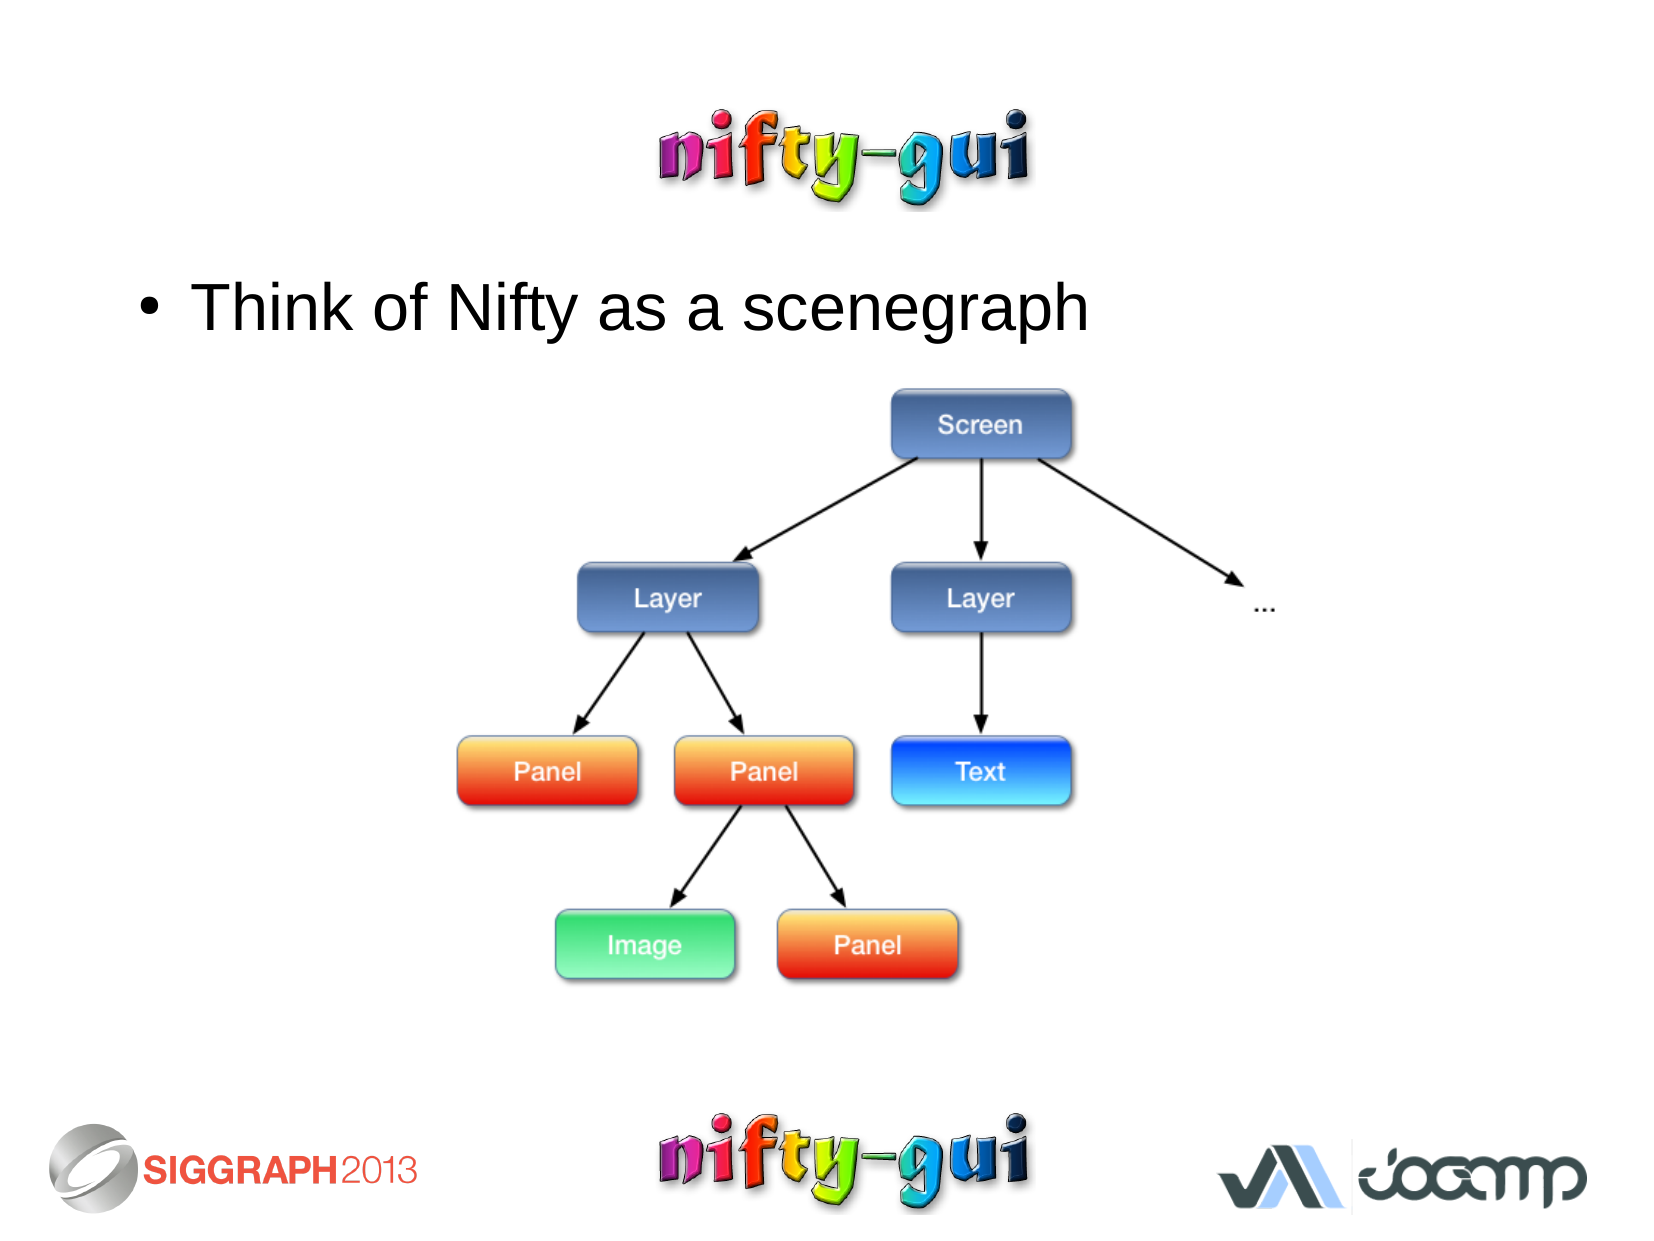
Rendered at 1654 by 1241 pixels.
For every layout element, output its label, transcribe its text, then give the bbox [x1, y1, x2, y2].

picture [1215, 1139, 1587, 1215]
picture [652, 104, 1036, 212]
text_box Think of Nifty as a scenegraph [120, 270, 1124, 346]
picture [45, 1122, 421, 1215]
picture [354, 315, 1382, 1050]
picture [652, 1108, 1036, 1216]
